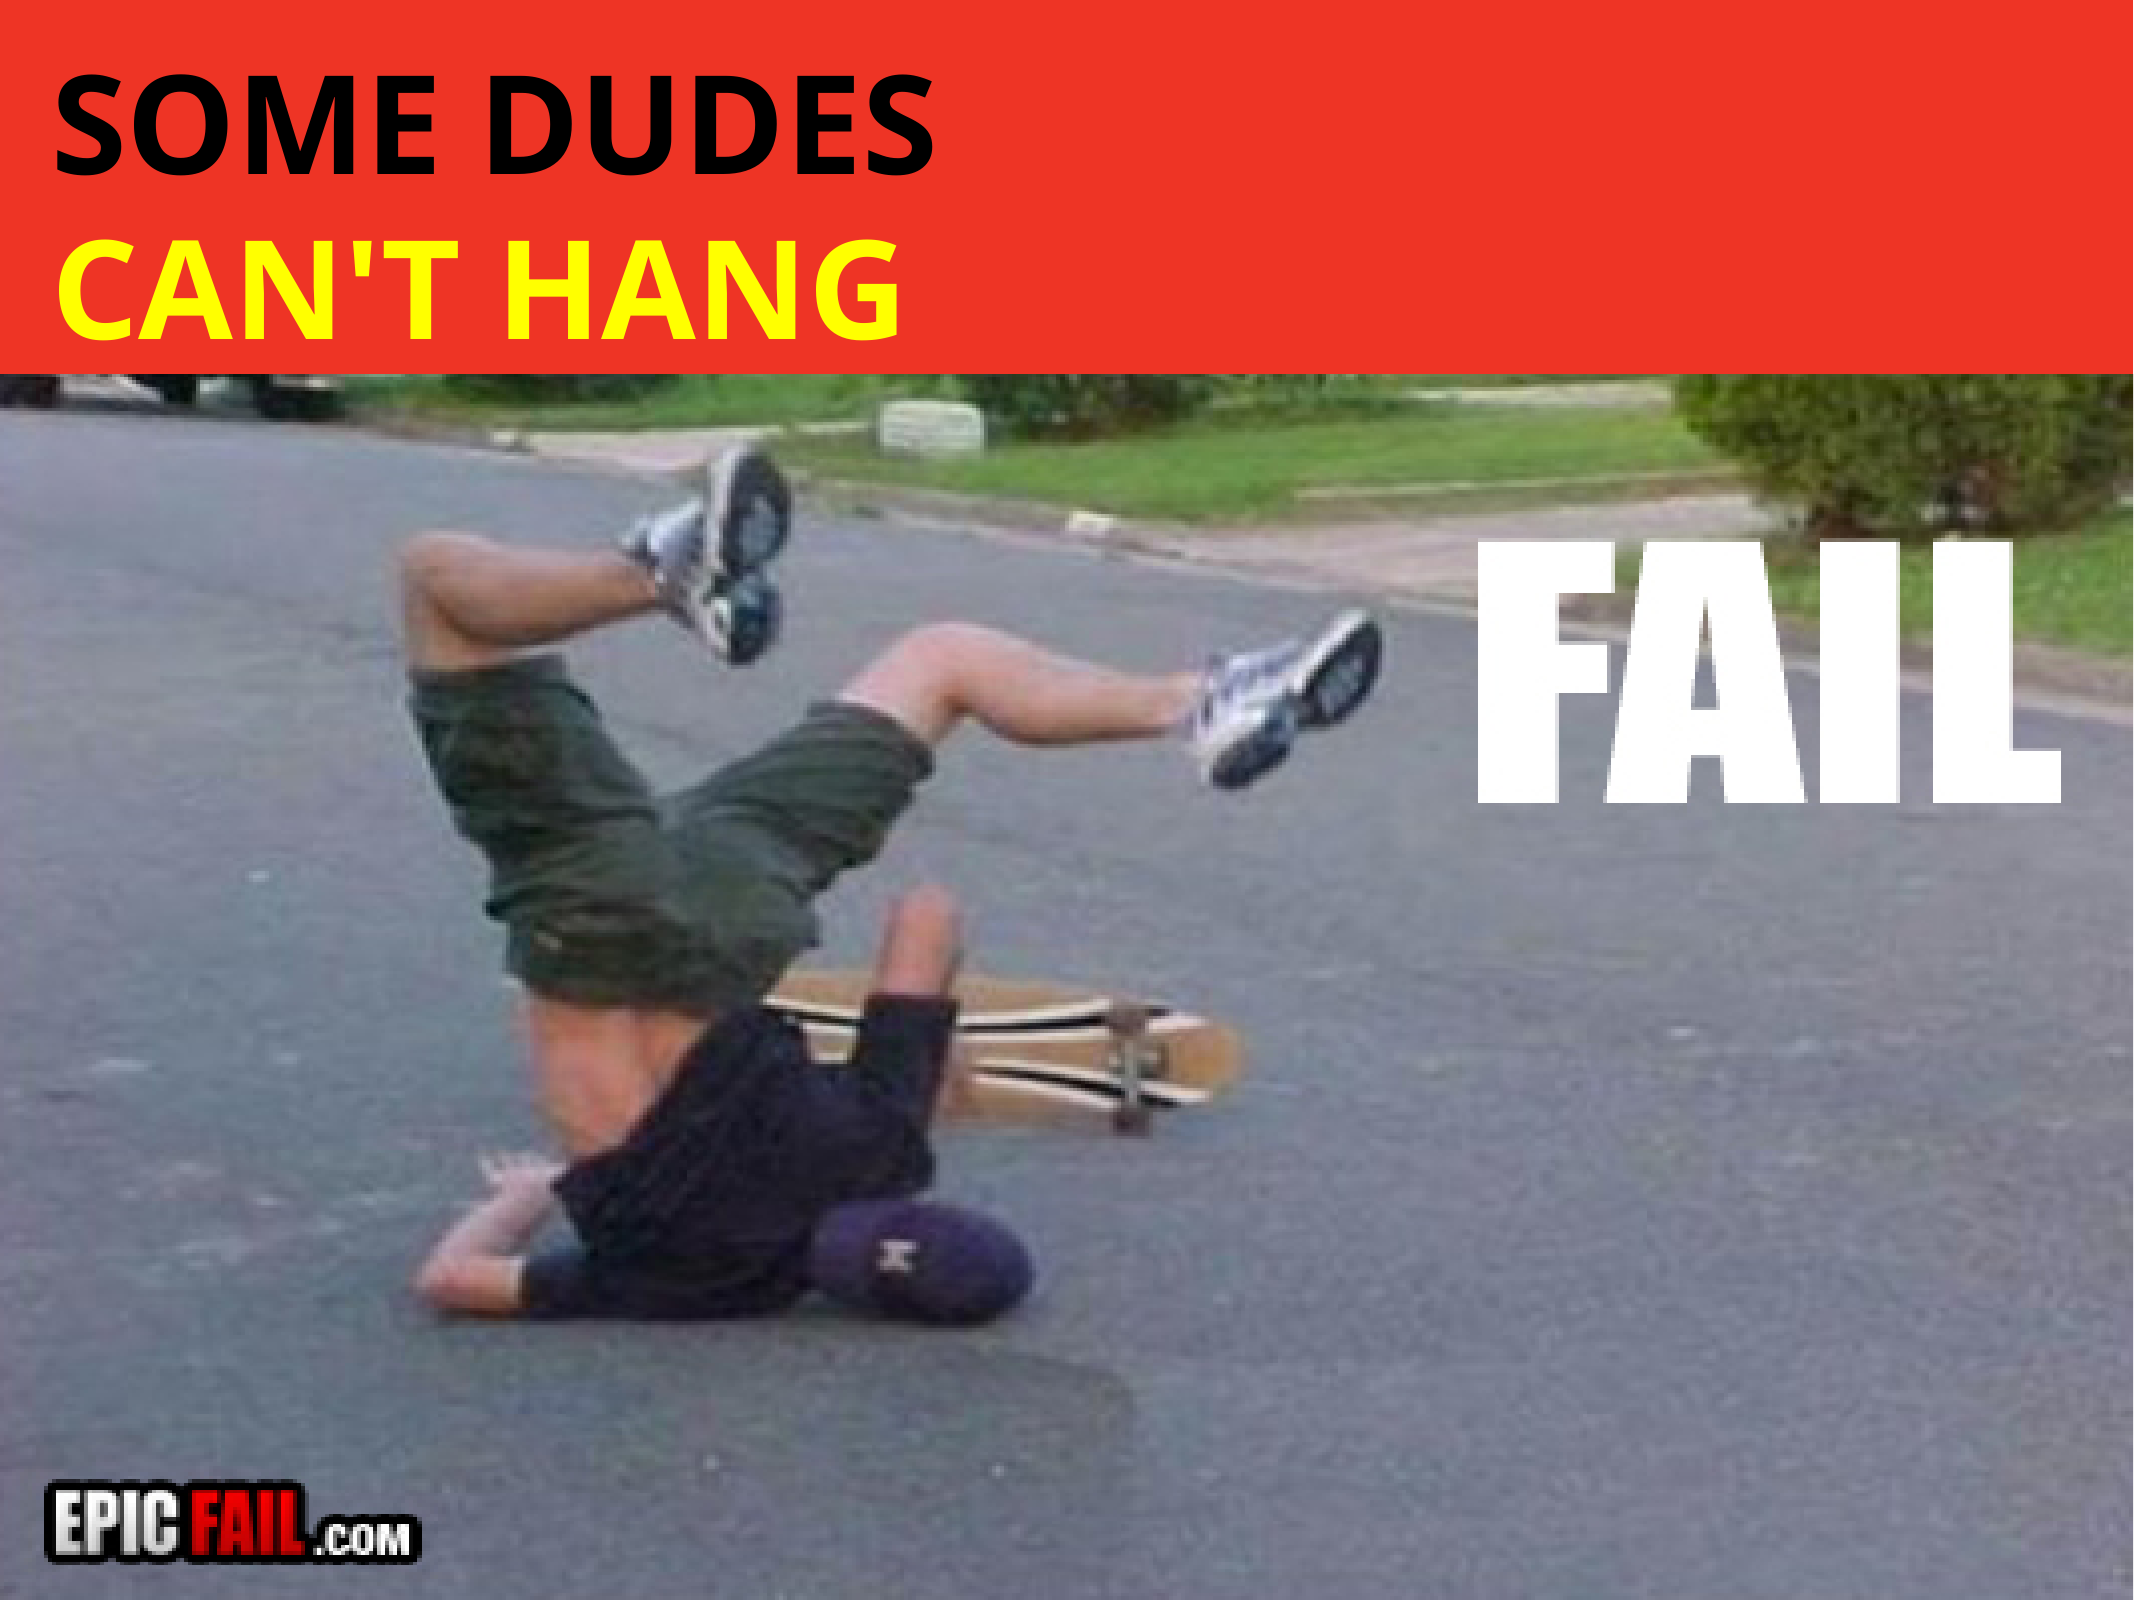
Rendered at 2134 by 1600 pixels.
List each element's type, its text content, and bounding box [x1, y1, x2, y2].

picture [0, 374, 2134, 1600]
text_box SOME DUDES CAN'T HANG [41, 37, 2134, 374]
